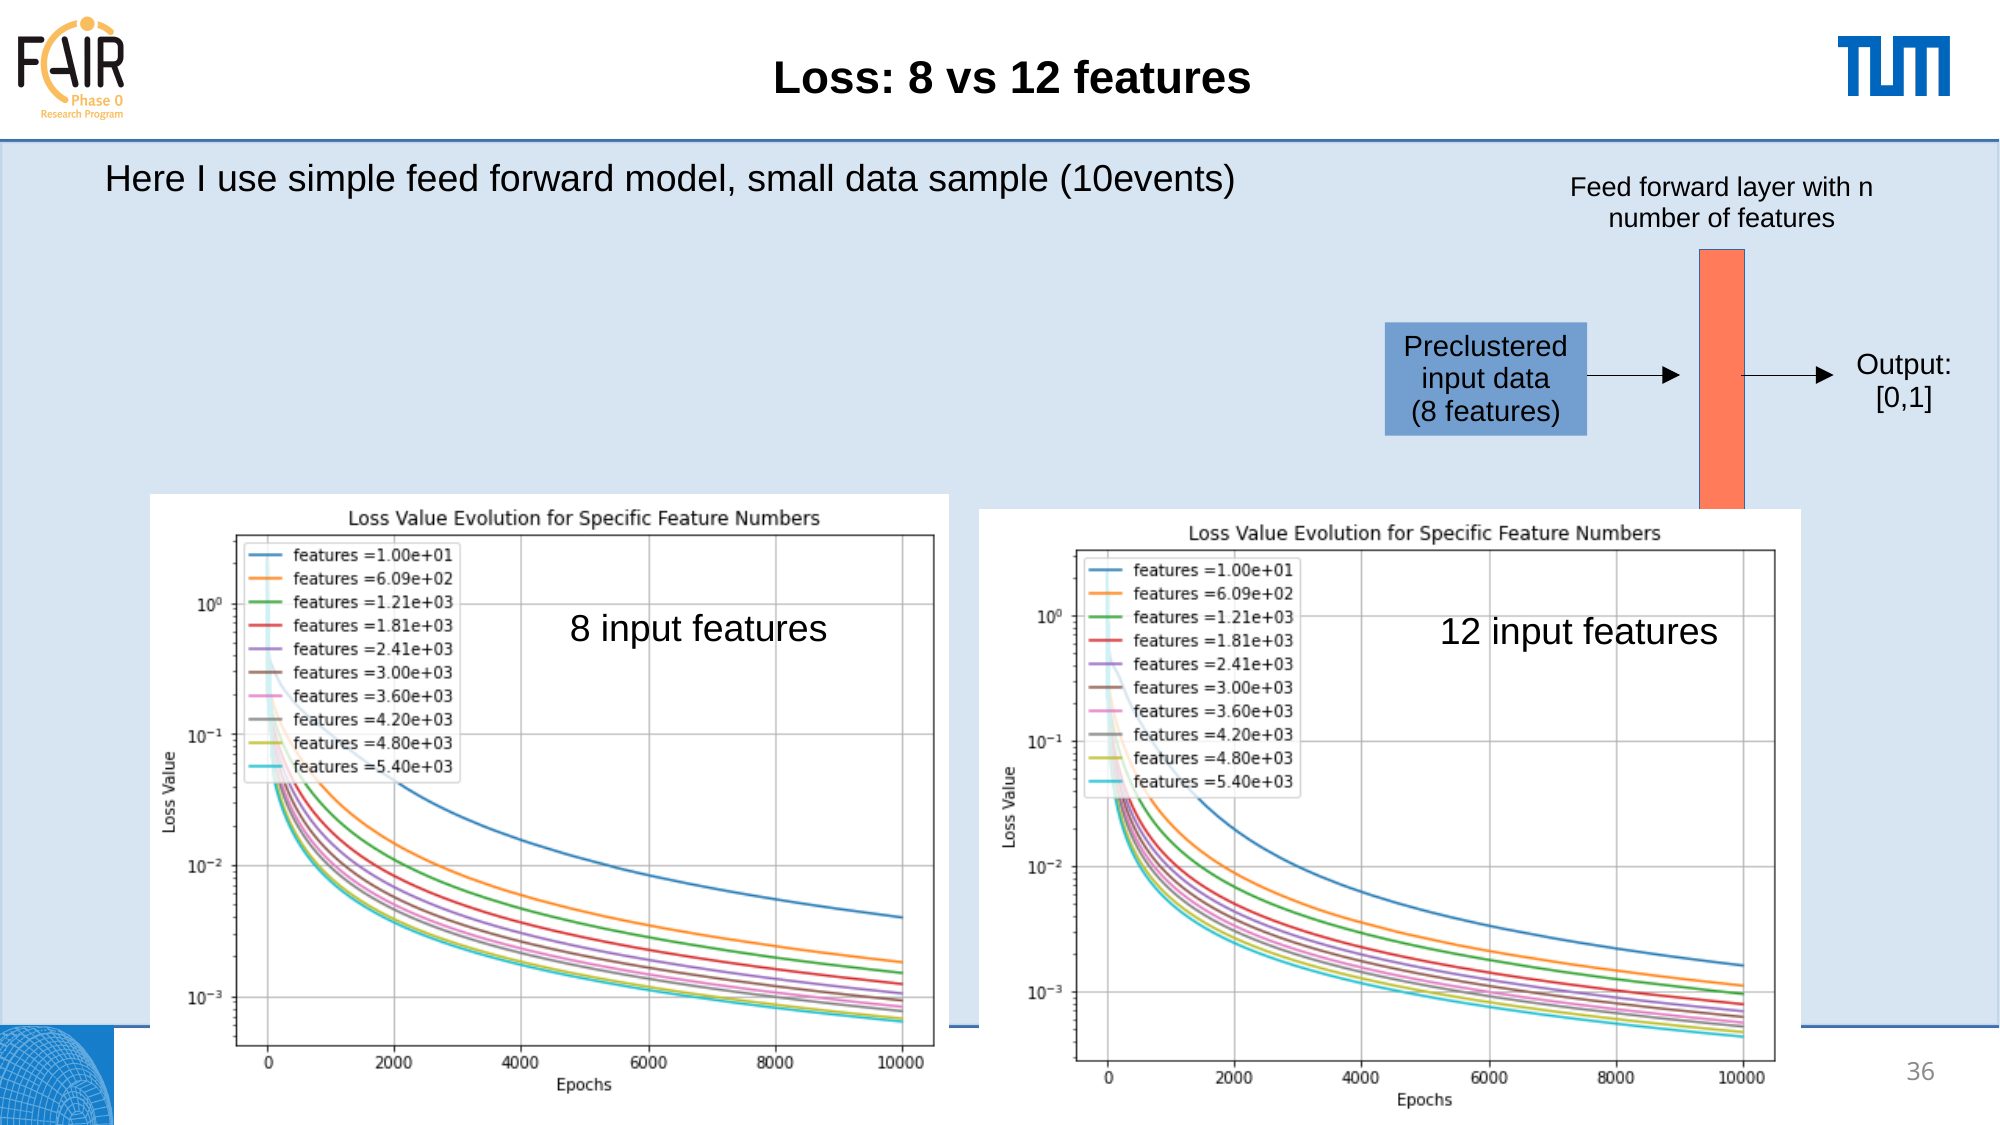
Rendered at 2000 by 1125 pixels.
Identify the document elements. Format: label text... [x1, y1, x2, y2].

text_box 12 input features [1425, 603, 1741, 661]
text_box Feed forward layer with n number of features [1553, 164, 1891, 241]
picture [979, 509, 1801, 1120]
text_box Preclustered input data (8 features) [1384, 322, 1588, 436]
text_box [1699, 249, 1745, 509]
picture [1838, 36, 1950, 96]
text_box Here I use simple feed forward model, small data sample (10events) [90, 149, 1426, 207]
text_box 8 input features [555, 600, 871, 657]
picture [0, 1025, 114, 1125]
text_box Loss: 8 vs 12 features [330, 45, 1696, 112]
text_box Output: [0,1] [1820, 340, 1989, 422]
picture [150, 494, 949, 1108]
picture [15, 15, 142, 120]
